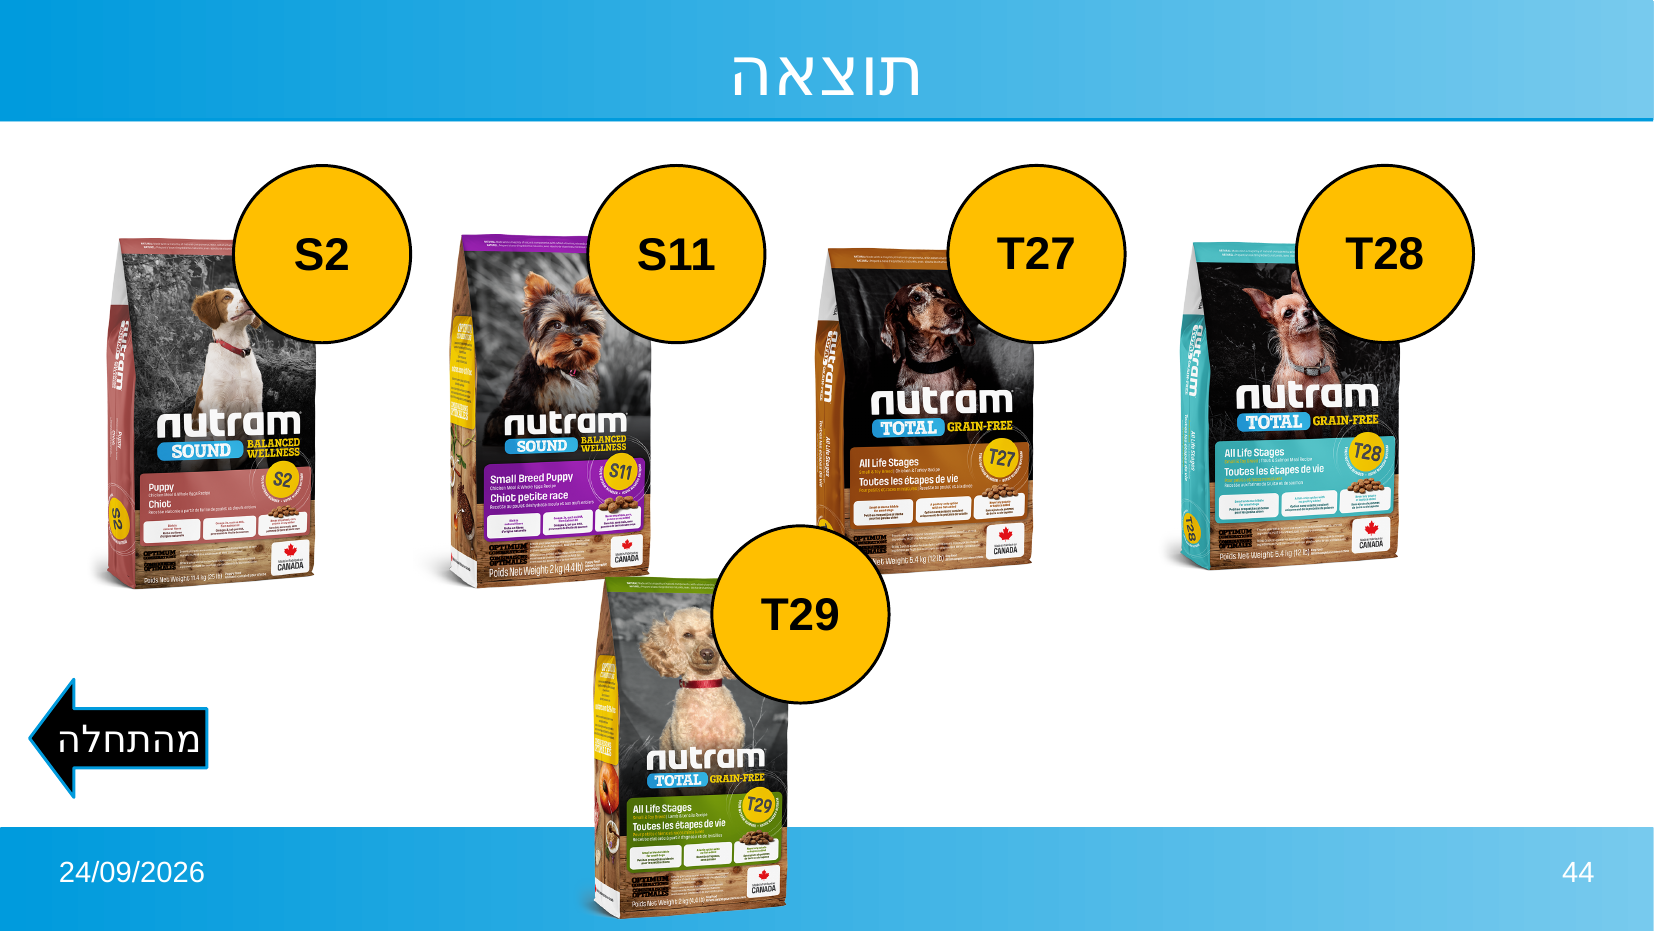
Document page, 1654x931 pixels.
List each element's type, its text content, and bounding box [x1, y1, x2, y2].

picture [82, 236, 340, 591]
text_box T28 [1296, 165, 1474, 343]
picture [413, 207, 827, 922]
picture [788, 207, 1058, 579]
picture [1153, 201, 1424, 573]
text_box T27 [947, 165, 1126, 343]
text_box מהתחלה [29, 679, 207, 798]
title תוצאה [59, 21, 1595, 116]
text_box S11 [587, 165, 765, 343]
text_box S2 [233, 165, 411, 343]
text_box T29 [711, 525, 890, 704]
